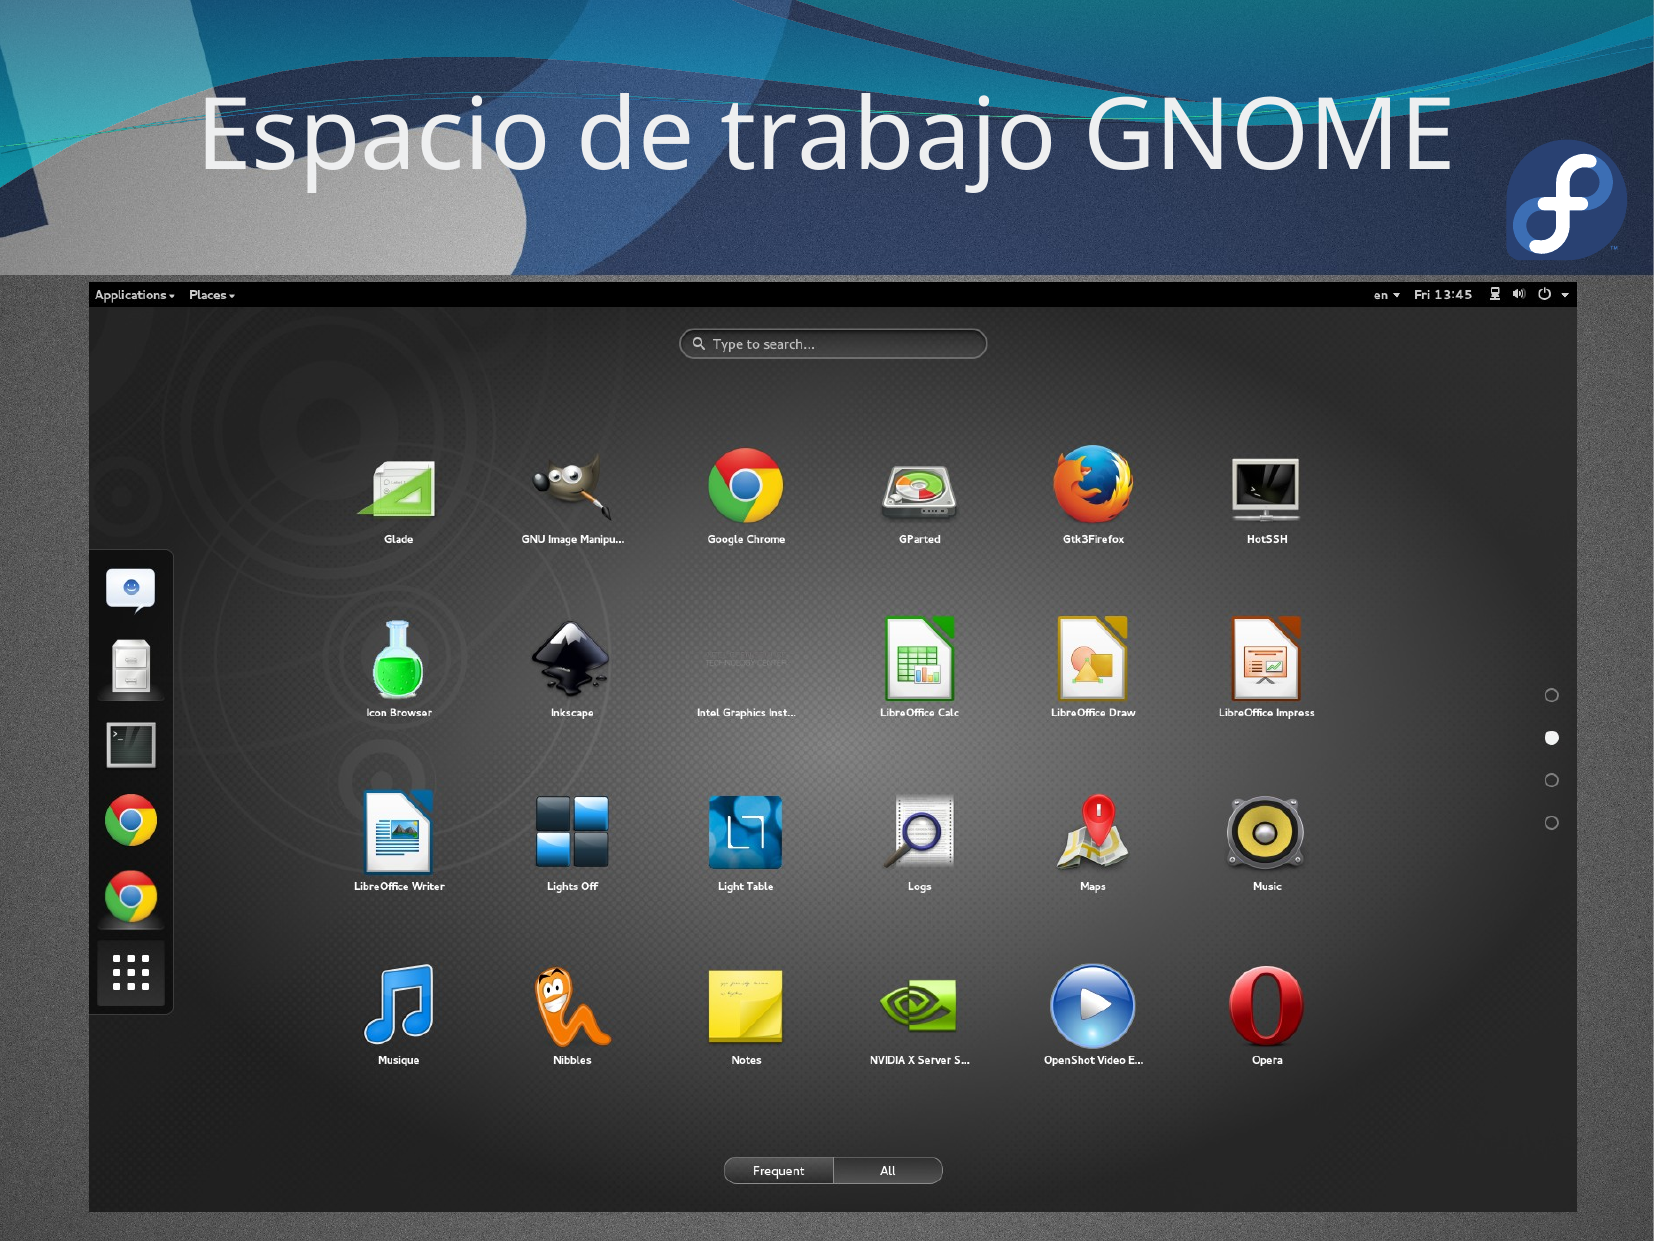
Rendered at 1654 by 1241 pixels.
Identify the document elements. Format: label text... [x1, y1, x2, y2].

picture [0, 0, 1654, 1241]
text_box Espacio de trabajo GNOME [88, 29, 1565, 237]
